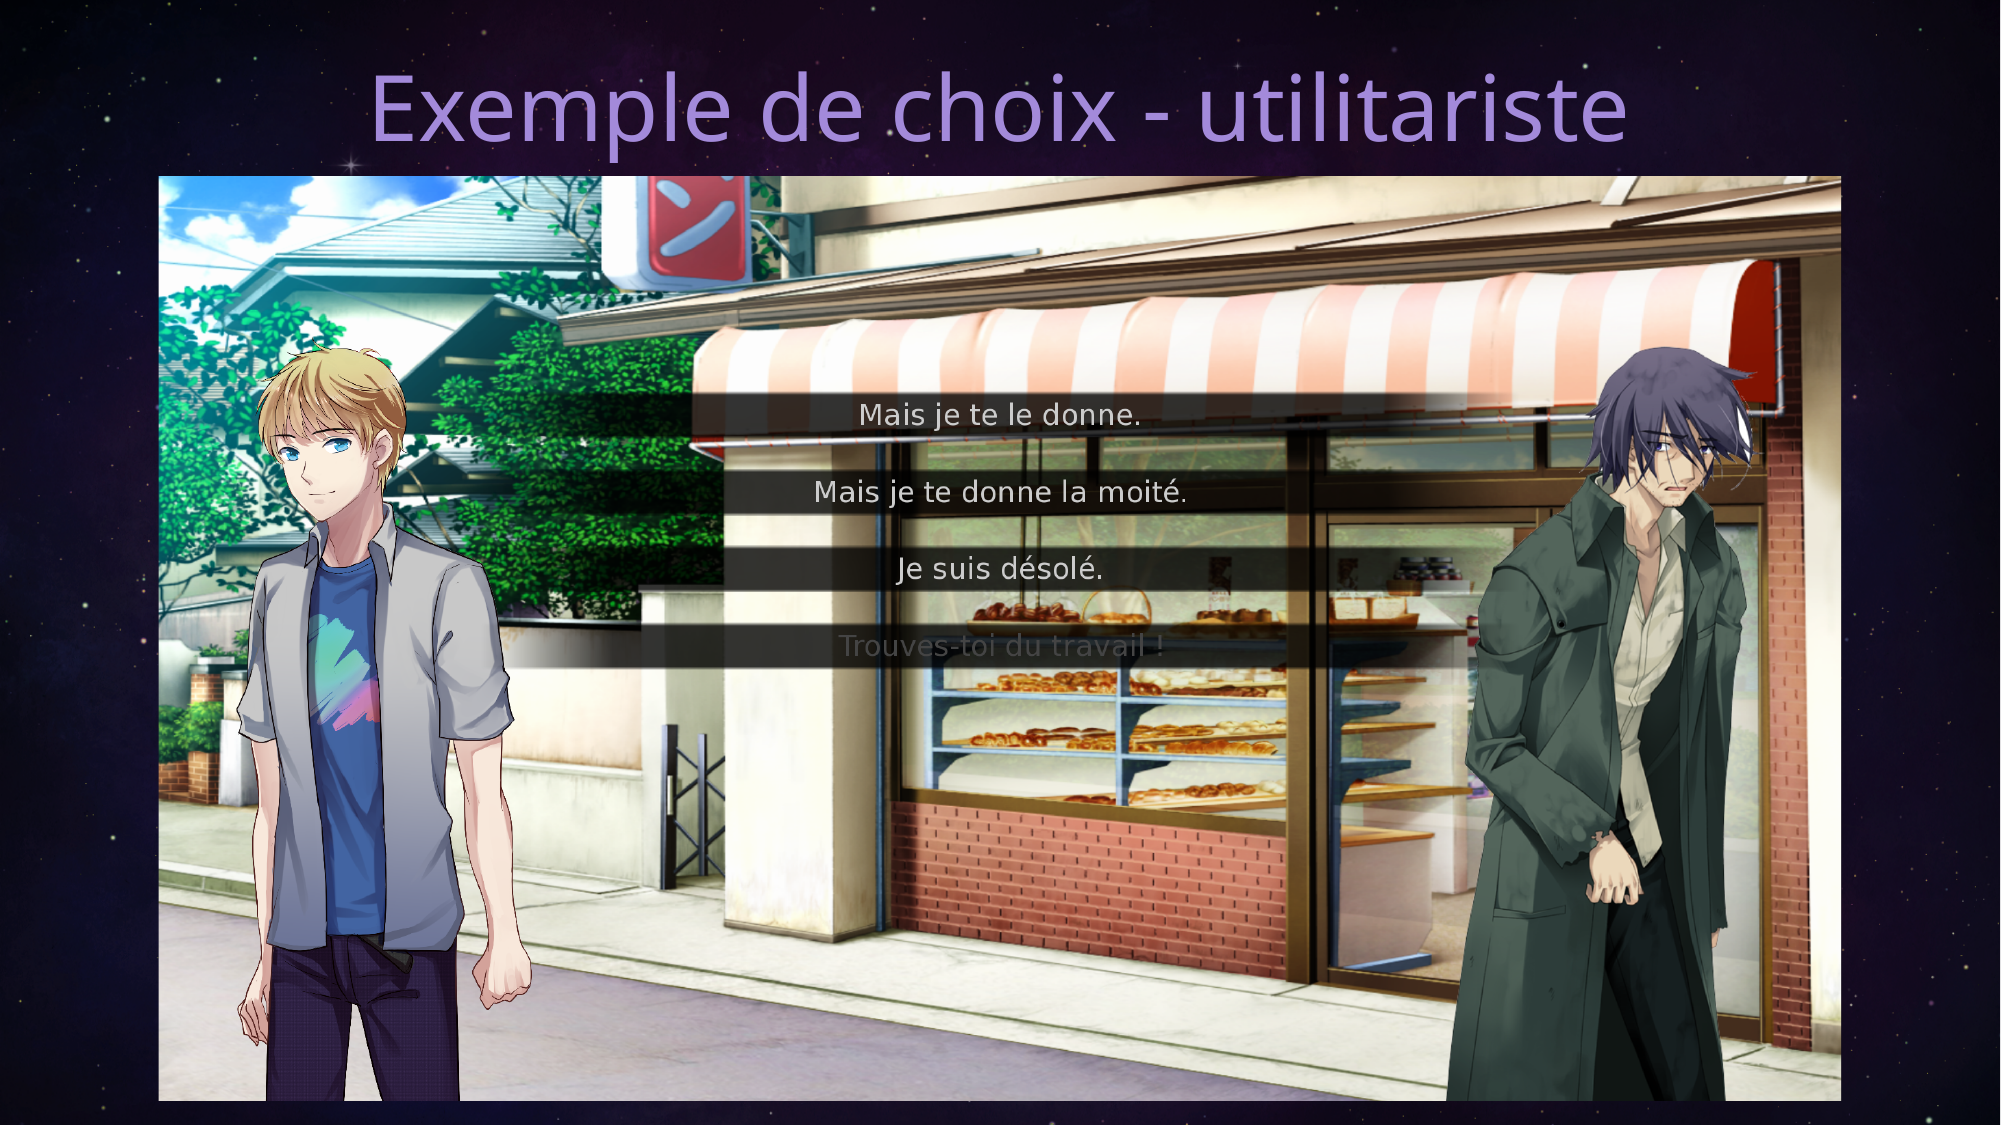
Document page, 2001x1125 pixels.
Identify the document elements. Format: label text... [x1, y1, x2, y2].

title Exemple de choix - utilitariste [137, 3, 1863, 221]
picture [158, 221, 1842, 1101]
